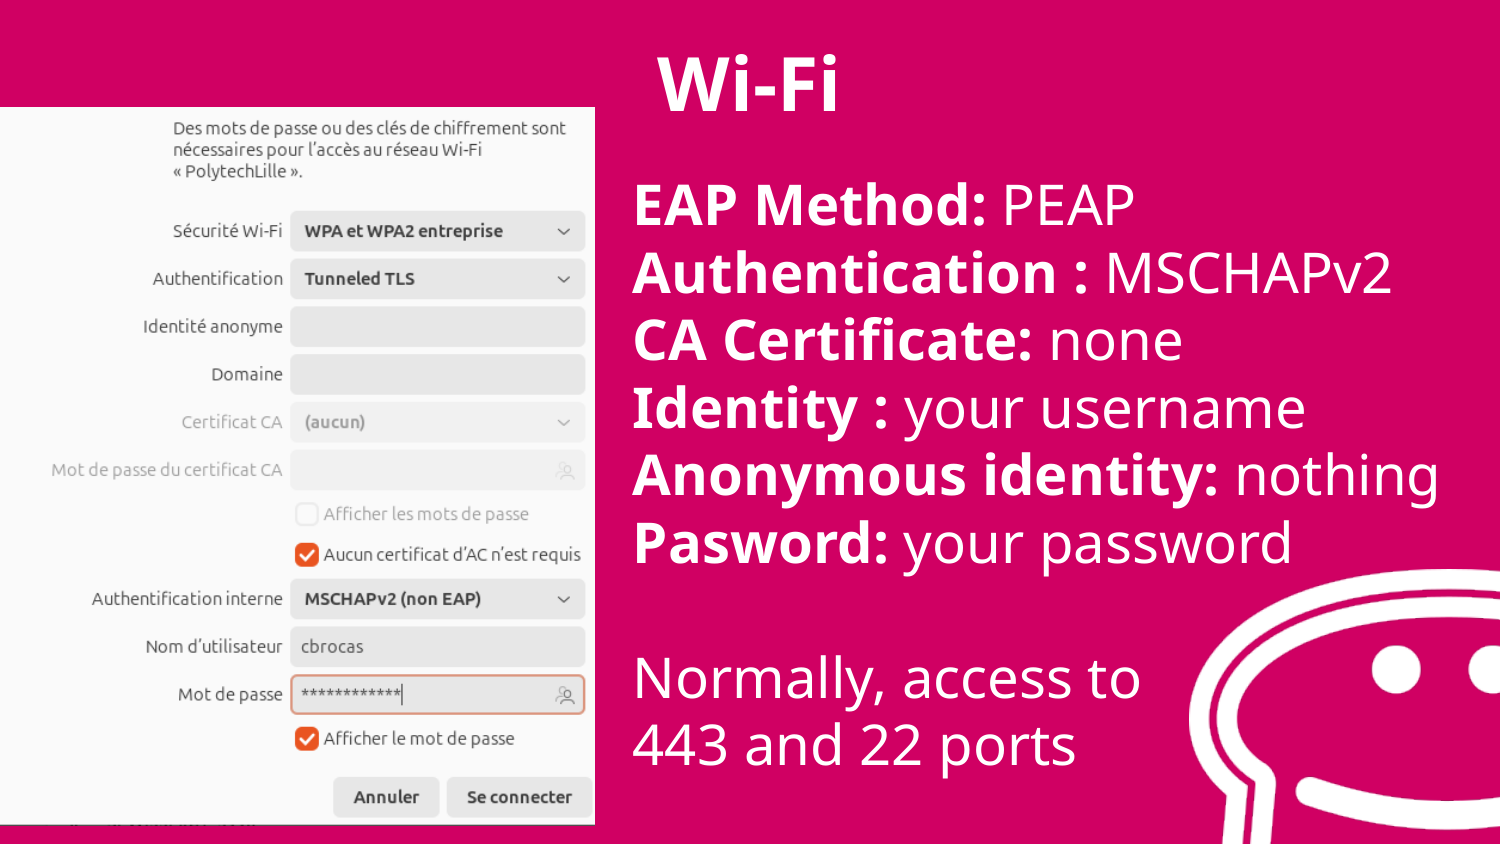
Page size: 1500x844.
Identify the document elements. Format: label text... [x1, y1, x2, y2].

text_box Wi-Fi [0, 3, 1500, 142]
text_box EAP Method: PEAP Authentication : MSCHAPv2 CA Certificate: none Identity : your username Anonymous identity: nothing Pasword: your password Normally, access to 443 and 22 ports [617, 154, 1500, 703]
picture [0, 107, 595, 826]
picture [1189, 569, 1500, 844]
